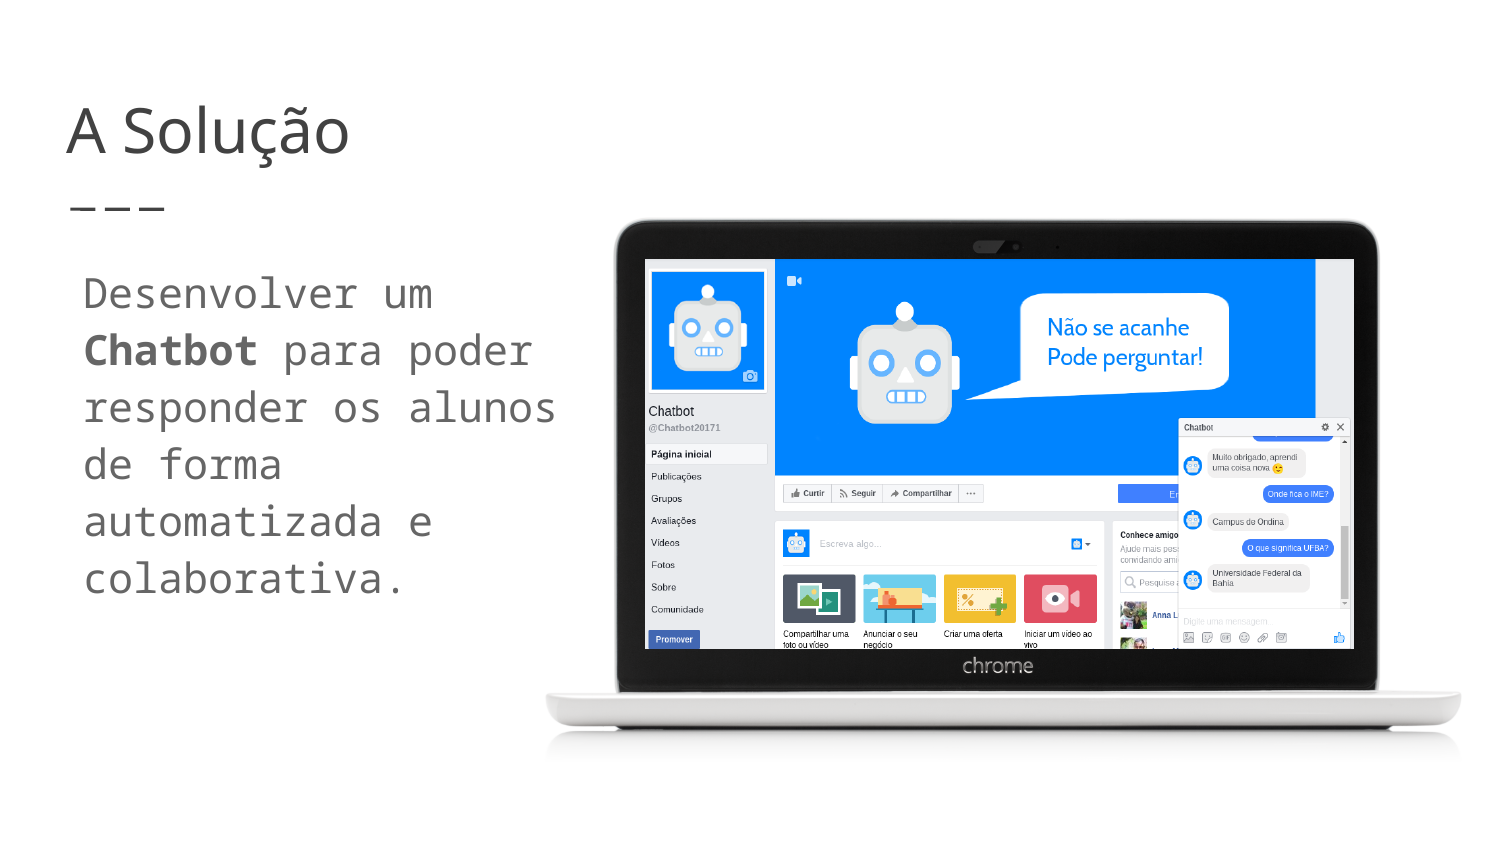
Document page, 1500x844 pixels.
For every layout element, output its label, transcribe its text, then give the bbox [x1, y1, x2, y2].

text_box Desenvolver um Chatbot para poder responder os alunos de forma automatizada e colaborativa. [68, 256, 593, 639]
picture [544, 217, 1462, 762]
title A Solução [51, 61, 1449, 182]
